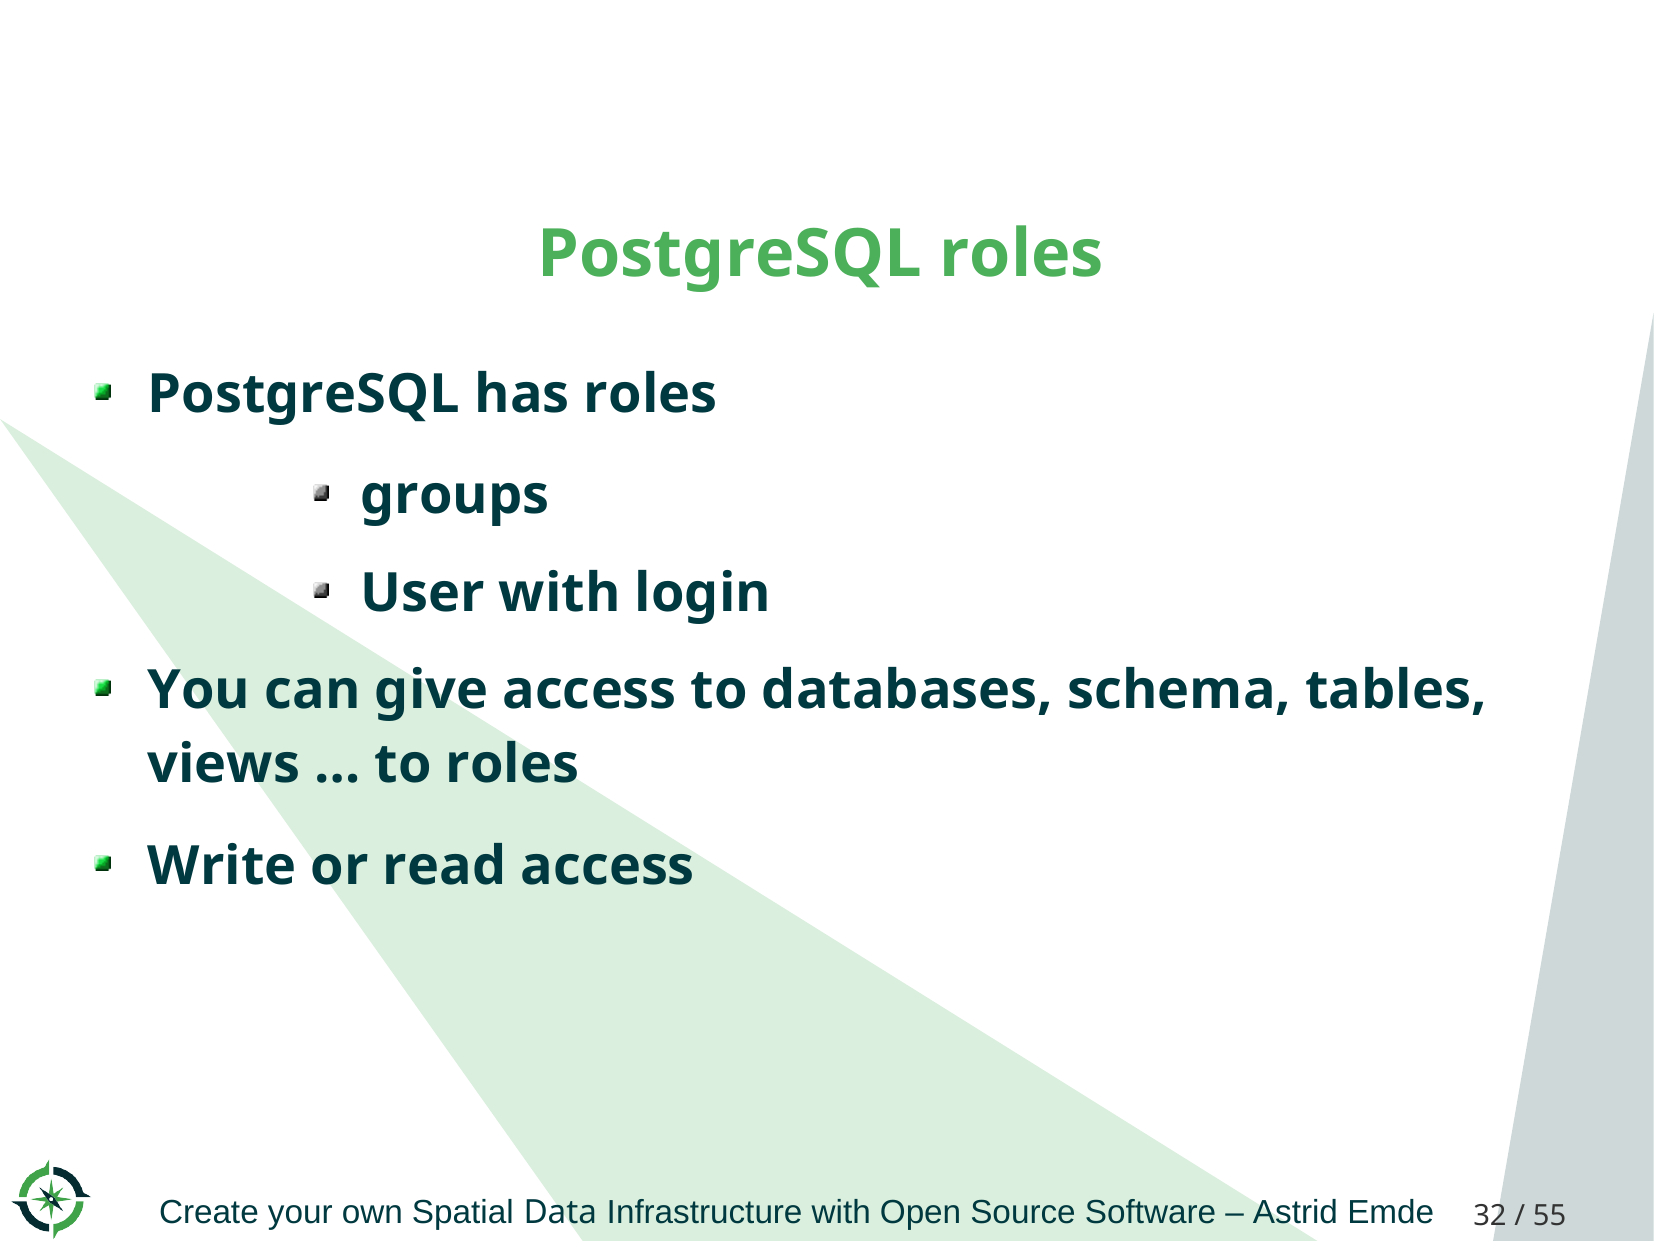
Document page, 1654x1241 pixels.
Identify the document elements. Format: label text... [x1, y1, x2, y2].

picture [10, 1158, 92, 1240]
title PostgreSQL roles [76, 177, 1565, 325]
list PostgreSQL has roles groups User with login You can give access to databases, schema, tables, views … to roles Write or read access [76, 354, 1565, 1173]
